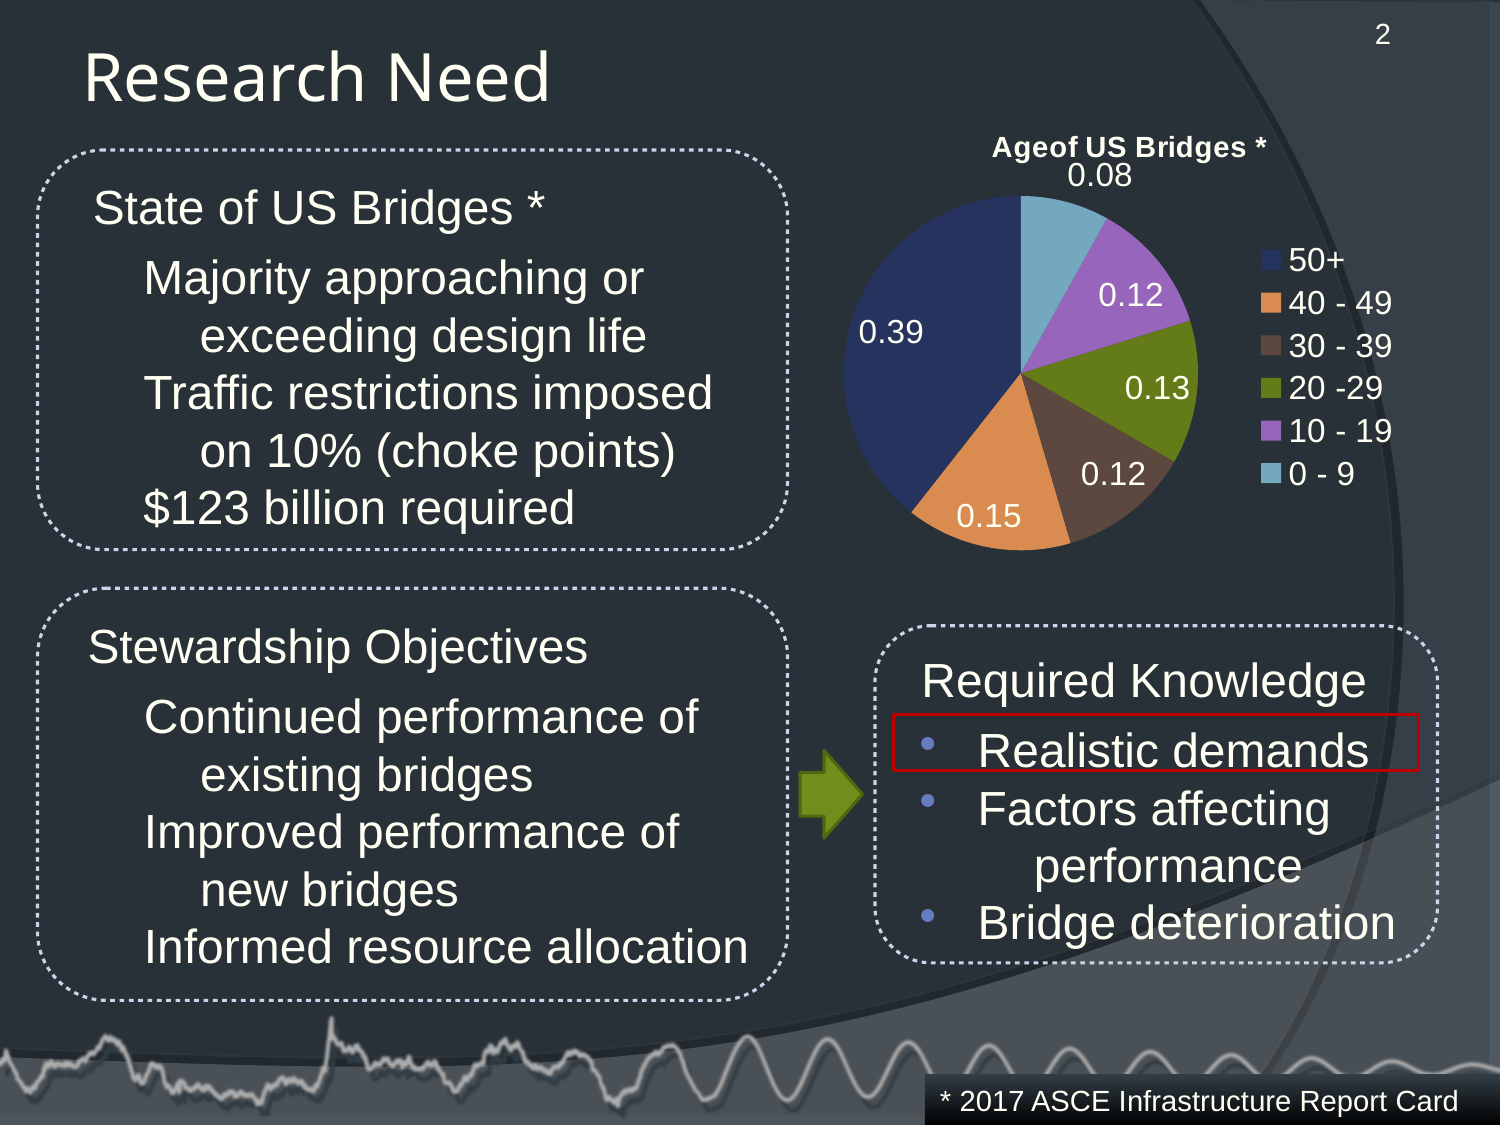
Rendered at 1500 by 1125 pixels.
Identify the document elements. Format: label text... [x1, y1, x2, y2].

title Research Need [75, 24, 1426, 125]
text_box * 2017 ASCE Infrastructure Report Card [924, 1074, 1500, 1125]
chart [812, 112, 1413, 551]
picture [0, 987, 1500, 1125]
text_box <number> [1374, 0, 1500, 60]
text_box State of US Bridges * Majority approaching or exceeding design life Traffic restrictions imposed on 10% (choke points) $123 billion required [37, 149, 788, 550]
text_box [800, 750, 863, 839]
text_box Stewardship Objectives Continued performance of existing bridges Improved performance of new bridges Informed resource allocation [37, 588, 788, 1001]
text_box Required Knowledge Realistic demands Factors affecting performance Bridge deterioration [874, 625, 1438, 963]
